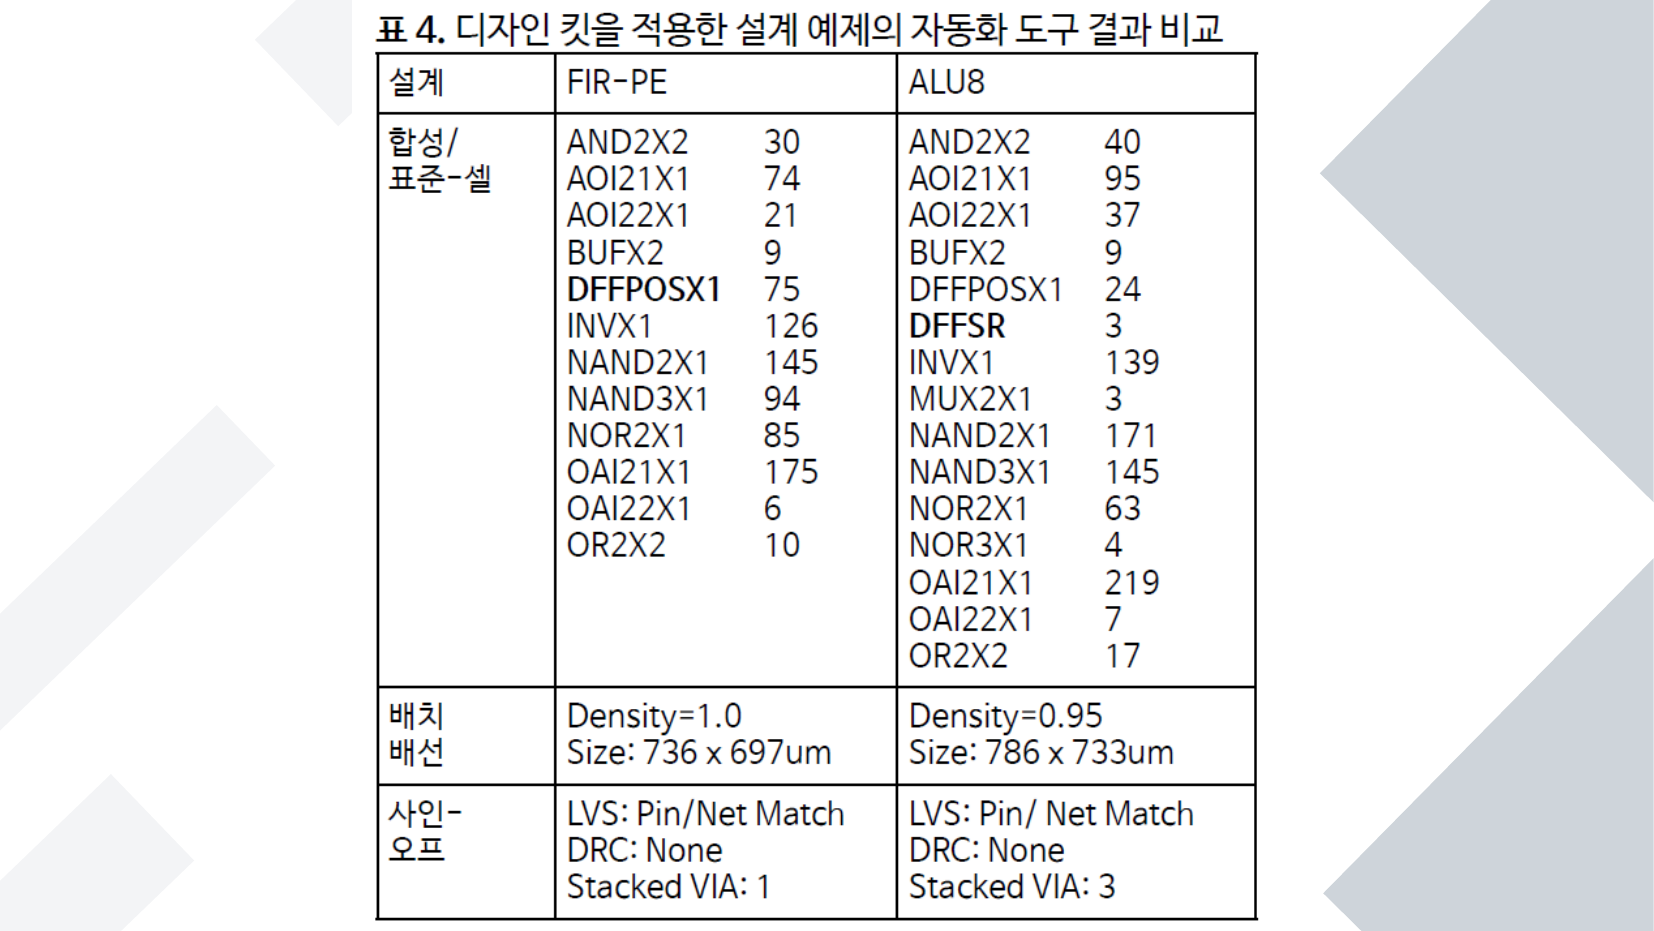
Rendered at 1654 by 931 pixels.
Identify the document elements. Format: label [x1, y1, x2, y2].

picture [352, 0, 1270, 931]
